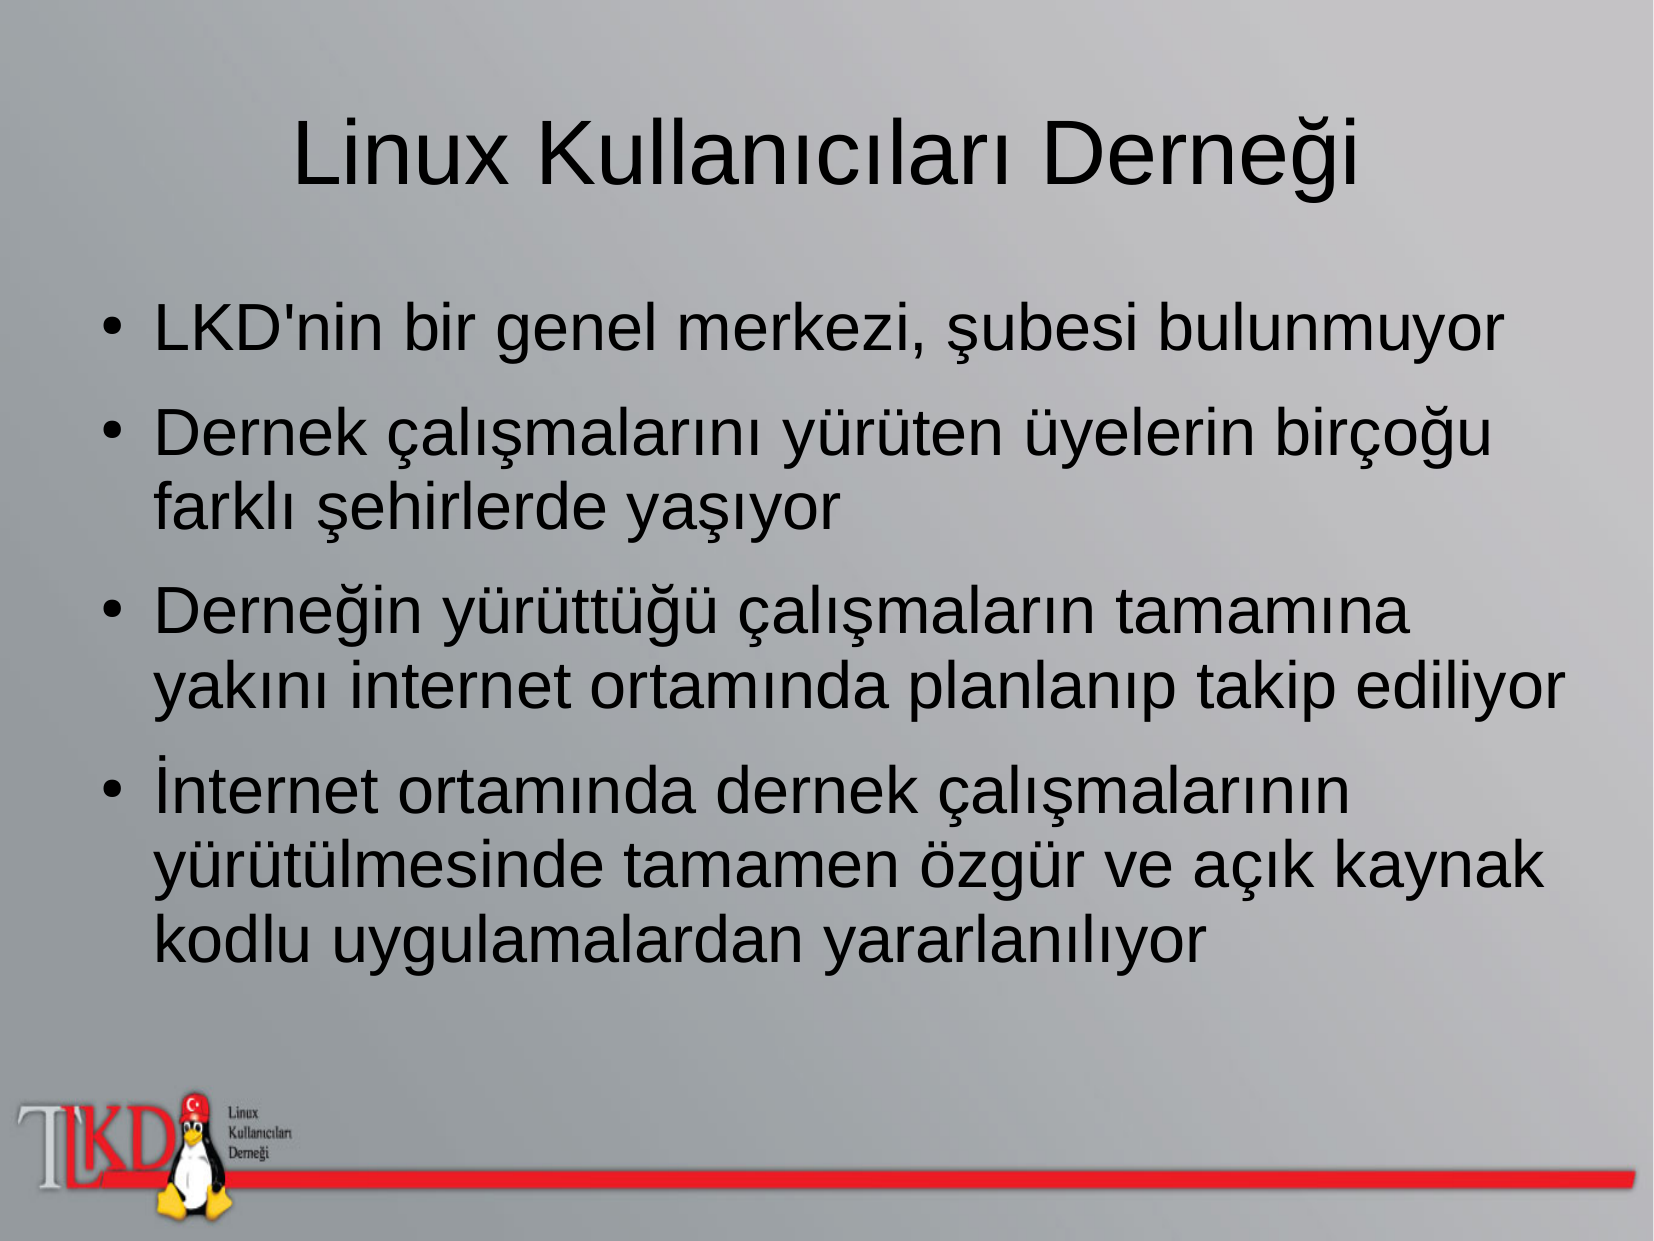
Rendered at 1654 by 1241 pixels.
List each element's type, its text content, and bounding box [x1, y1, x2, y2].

list LKD'nin bir genel merkezi, şubesi bulunmuyor Dernek çalışmalarını yürüten üyelerin birçoğu farklı şehirlerde yaşıyor Derneğin yürüttüğü çalışmaların tamamına yakını internet ortamında planlanıp takip ediliyor İnternet ortamında dernek çalışmalarının yürütülmesinde tamamen özgür ve açık kaynak kodlu uygulamalardan yararlanılıyor [82, 290, 1571, 1109]
title Linux Kullanıcıları Derneği [82, 49, 1571, 257]
picture [0, 0, 1654, 1241]
